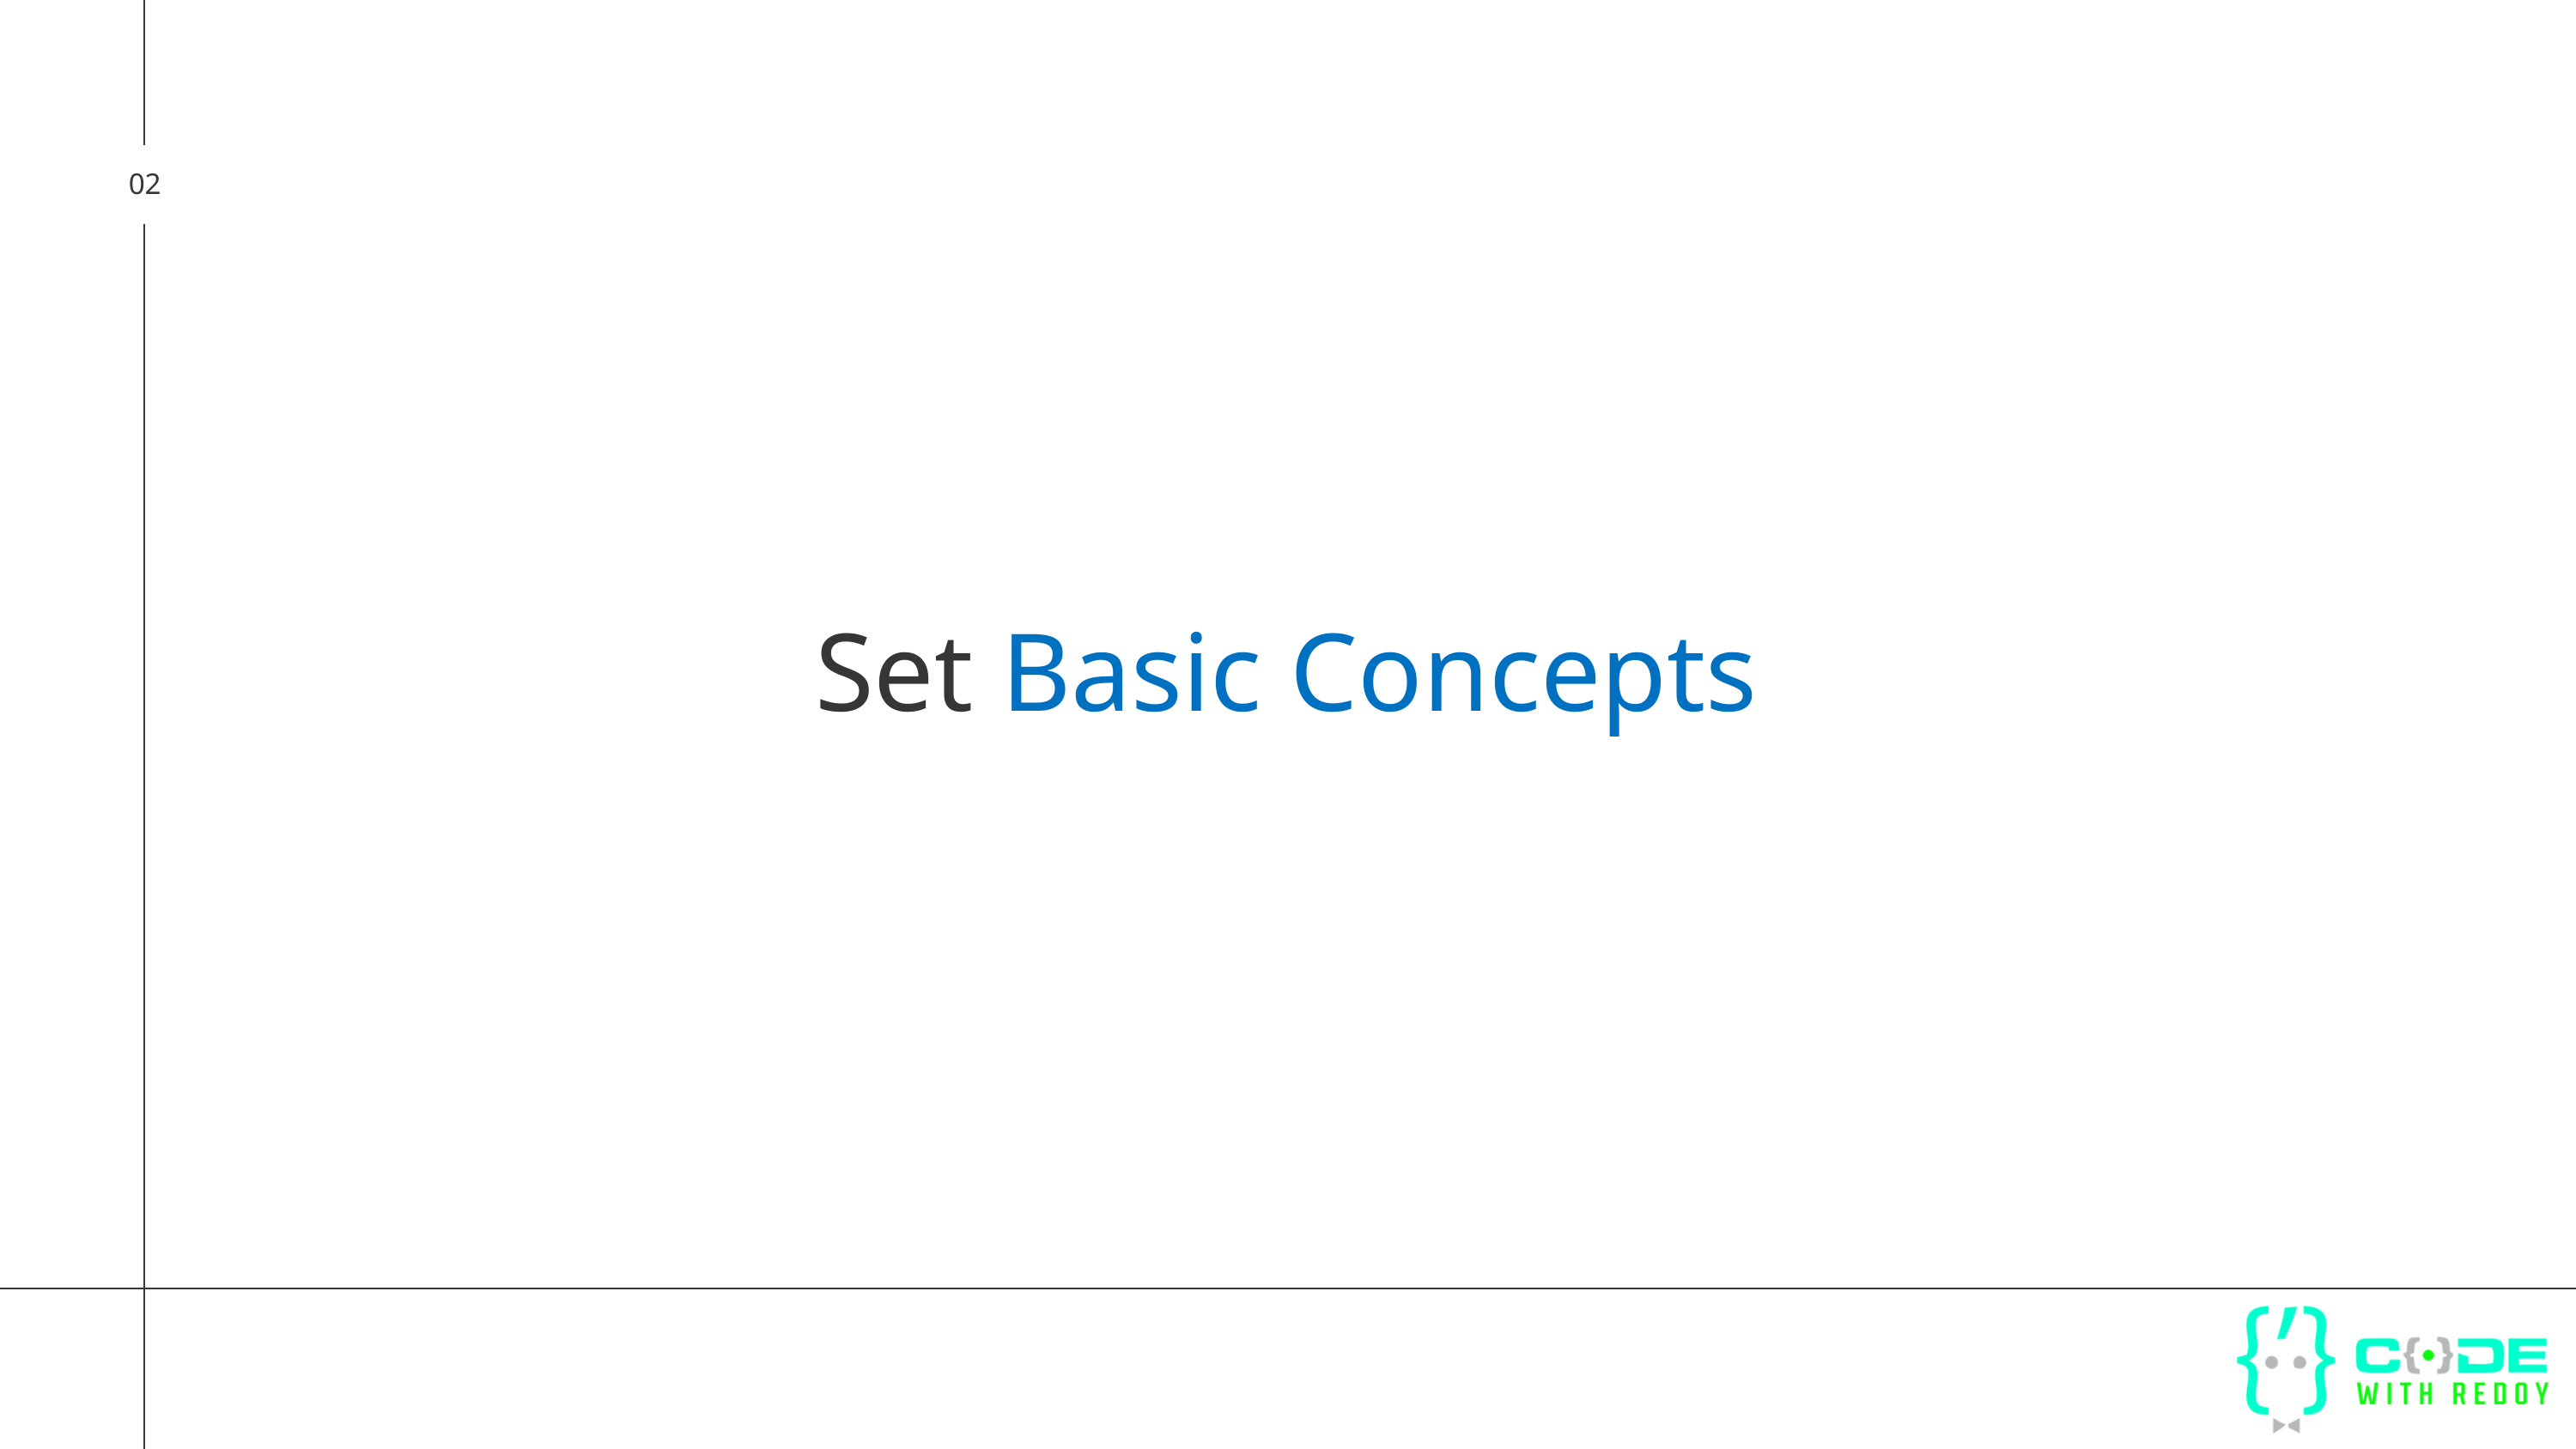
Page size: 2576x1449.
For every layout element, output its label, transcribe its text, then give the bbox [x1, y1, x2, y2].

text_box Set Basic Concepts [0, 595, 2575, 724]
picture [2225, 1289, 2575, 1449]
text_box [0, 724, 2576, 1449]
text_box [89, 0, 200, 595]
text_box 02 [97, 168, 192, 202]
